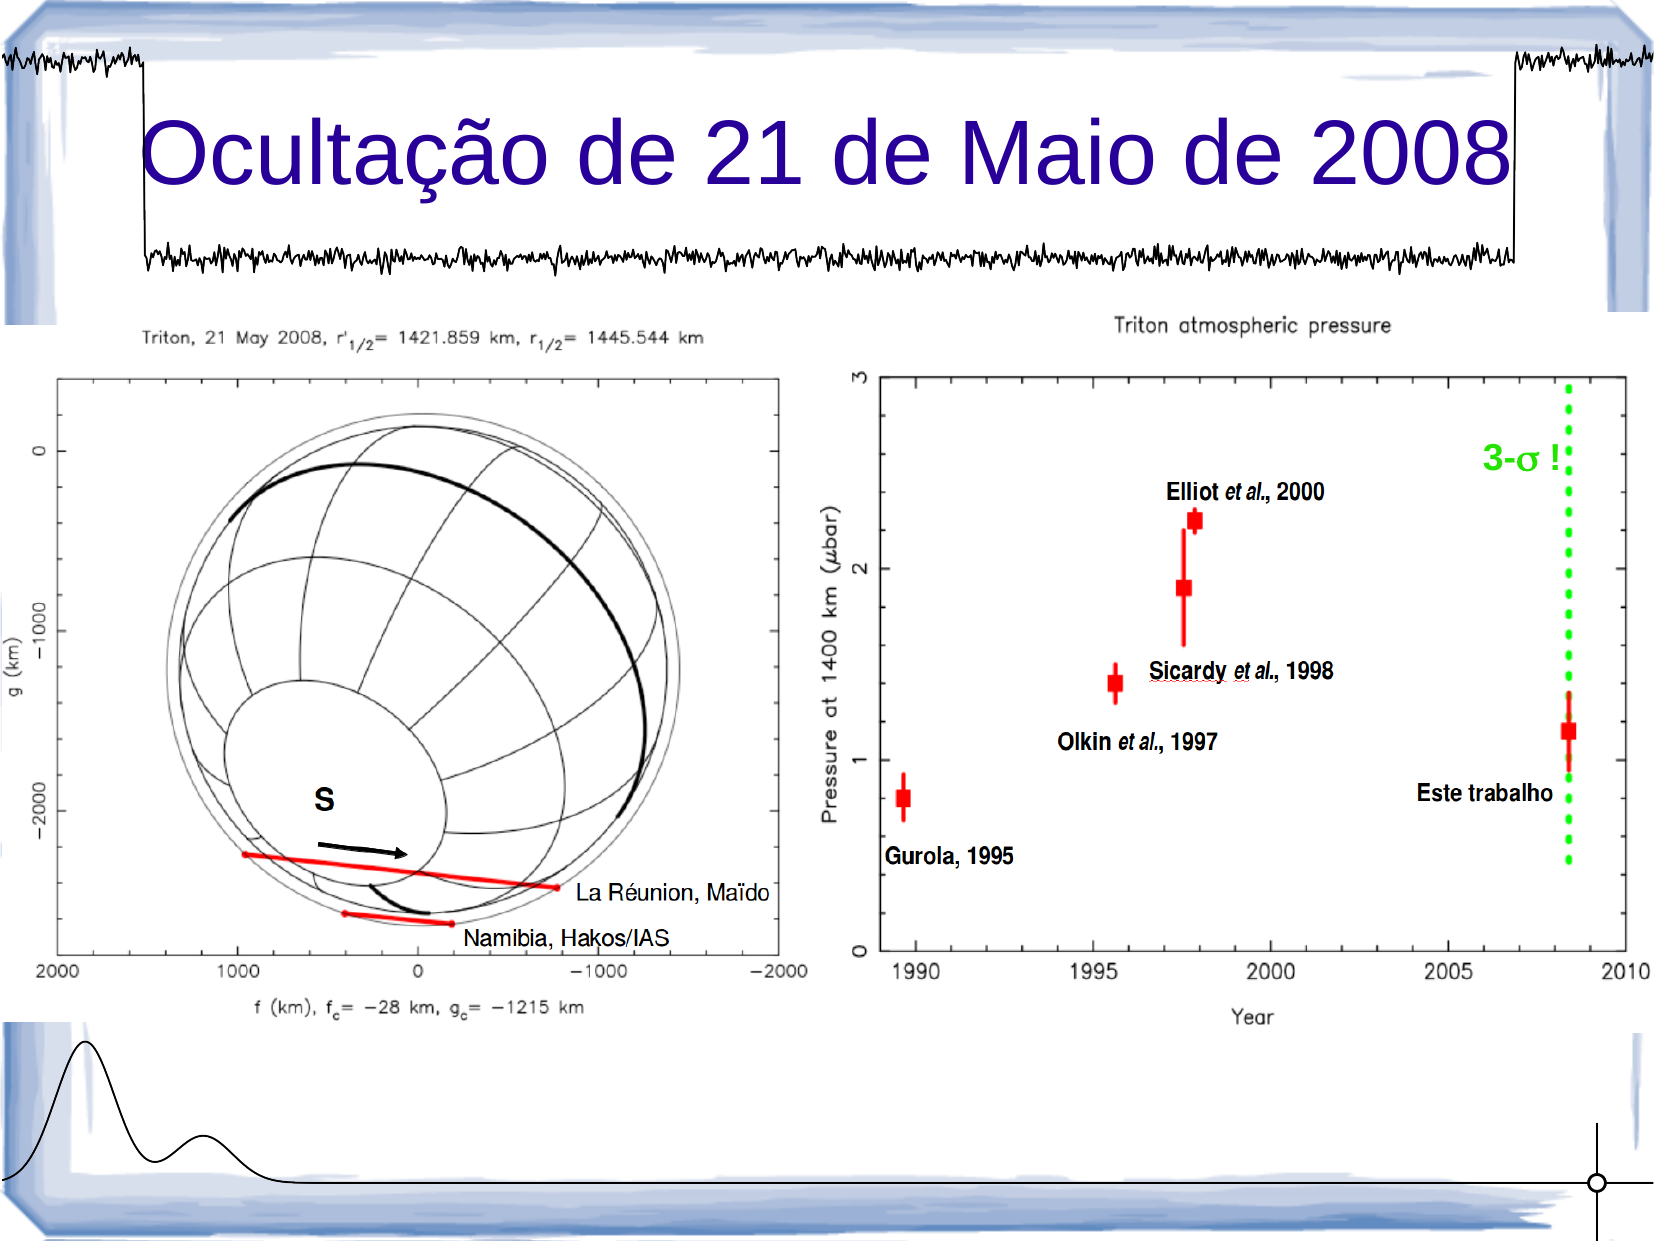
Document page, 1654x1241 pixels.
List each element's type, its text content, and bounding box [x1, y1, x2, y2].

text_box 3- ! [1468, 425, 1577, 486]
picture [0, 0, 1654, 1241]
